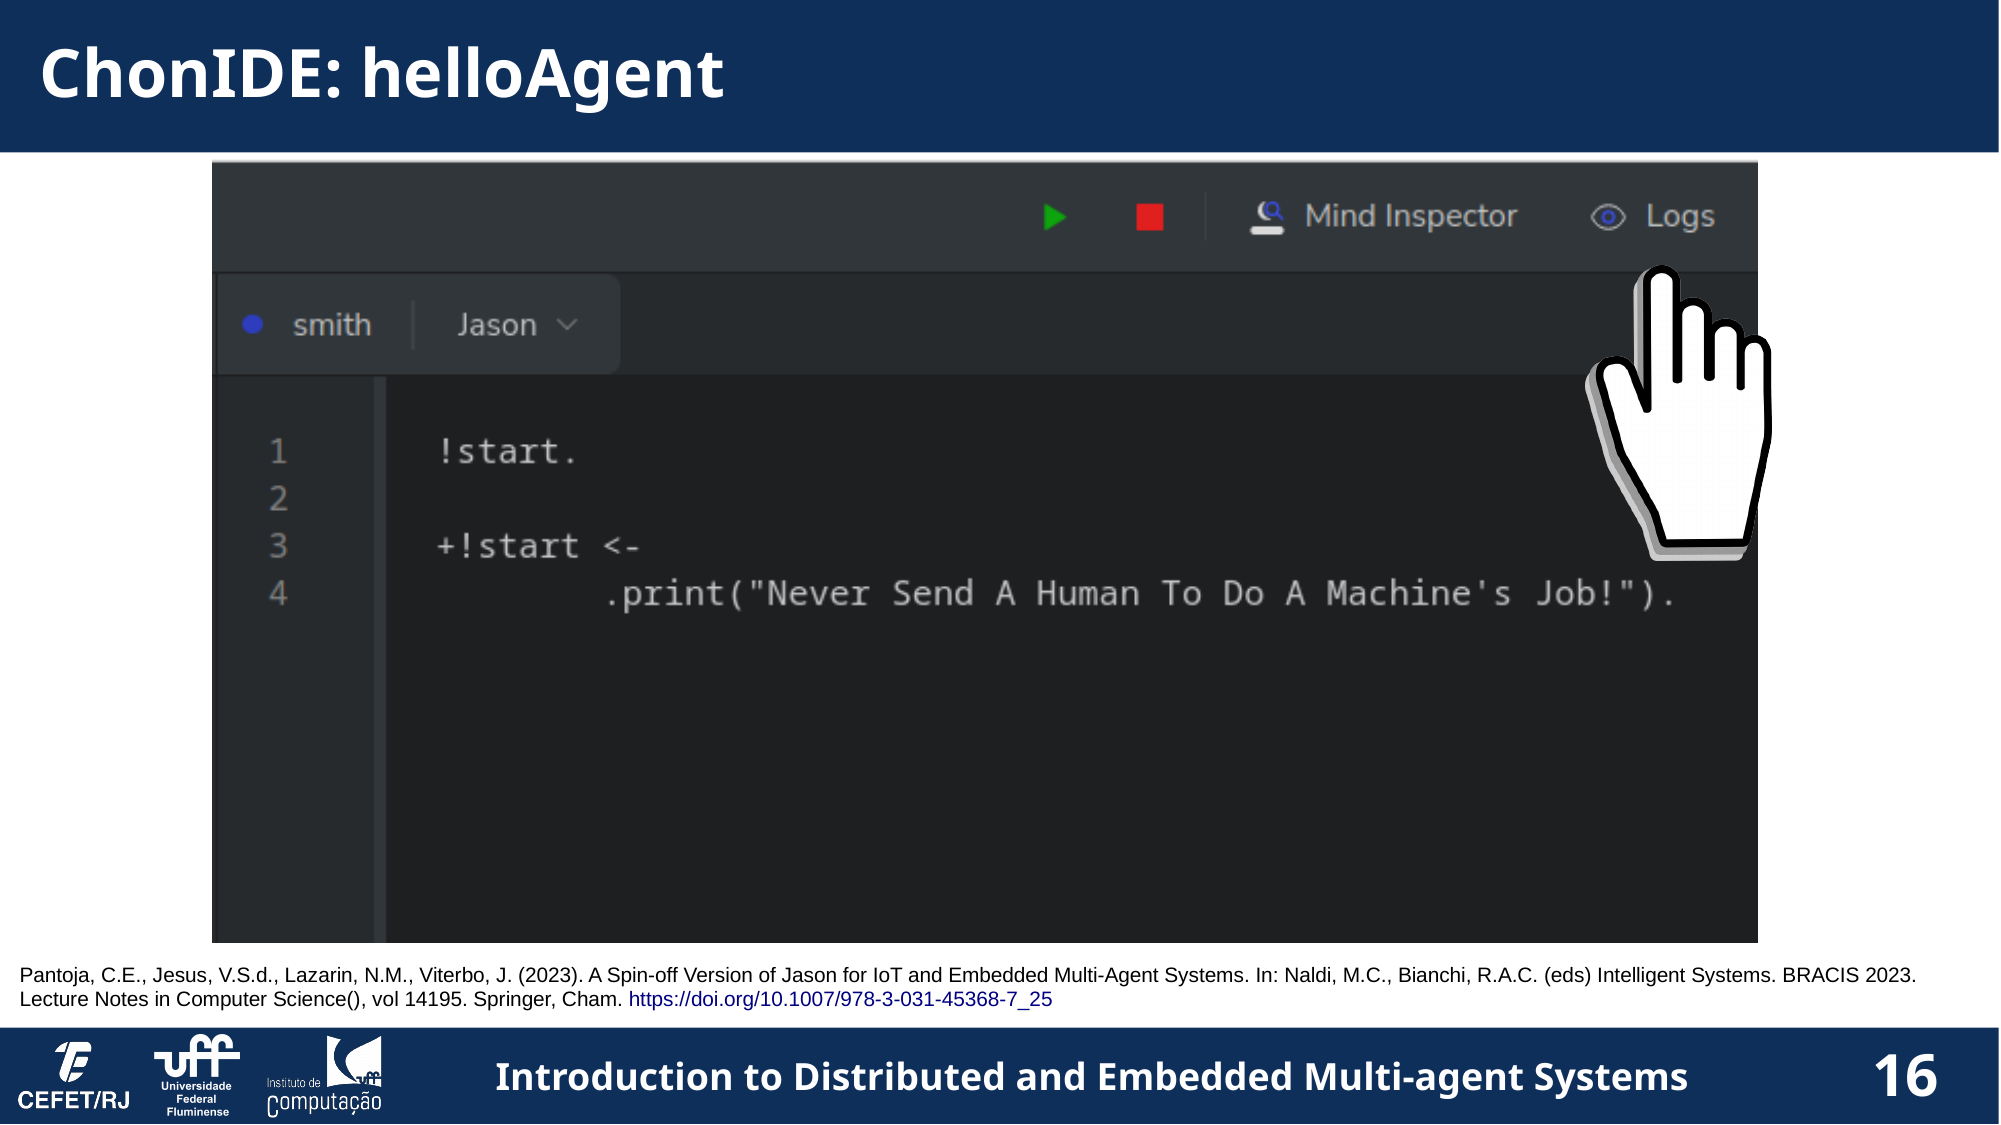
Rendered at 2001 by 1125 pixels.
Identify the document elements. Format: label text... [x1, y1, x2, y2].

picture [153, 1042, 241, 1121]
picture [212, 159, 1772, 943]
picture [265, 1042, 383, 1118]
text_box ChonIDE: helloAgent [25, 23, 1998, 116]
picture [18, 1042, 129, 1125]
text_box Pantoja, C.E., Jesus, V.S.d., Lazarin, N.M., Viterbo, J. (2023). A Spin-off Version of Jason for IoT and Embedded Multi-Agent Systems. In: Naldi, M.C., Bianchi, R.A.C. (eds) Intelligent Systems. BRACIS 2023. Lecture Notes in Computer Science(), vol 14195. Springer, Cham. https://doi.org/10.1007/978-3-031-45368-7_25 [4, 956, 1979, 1042]
